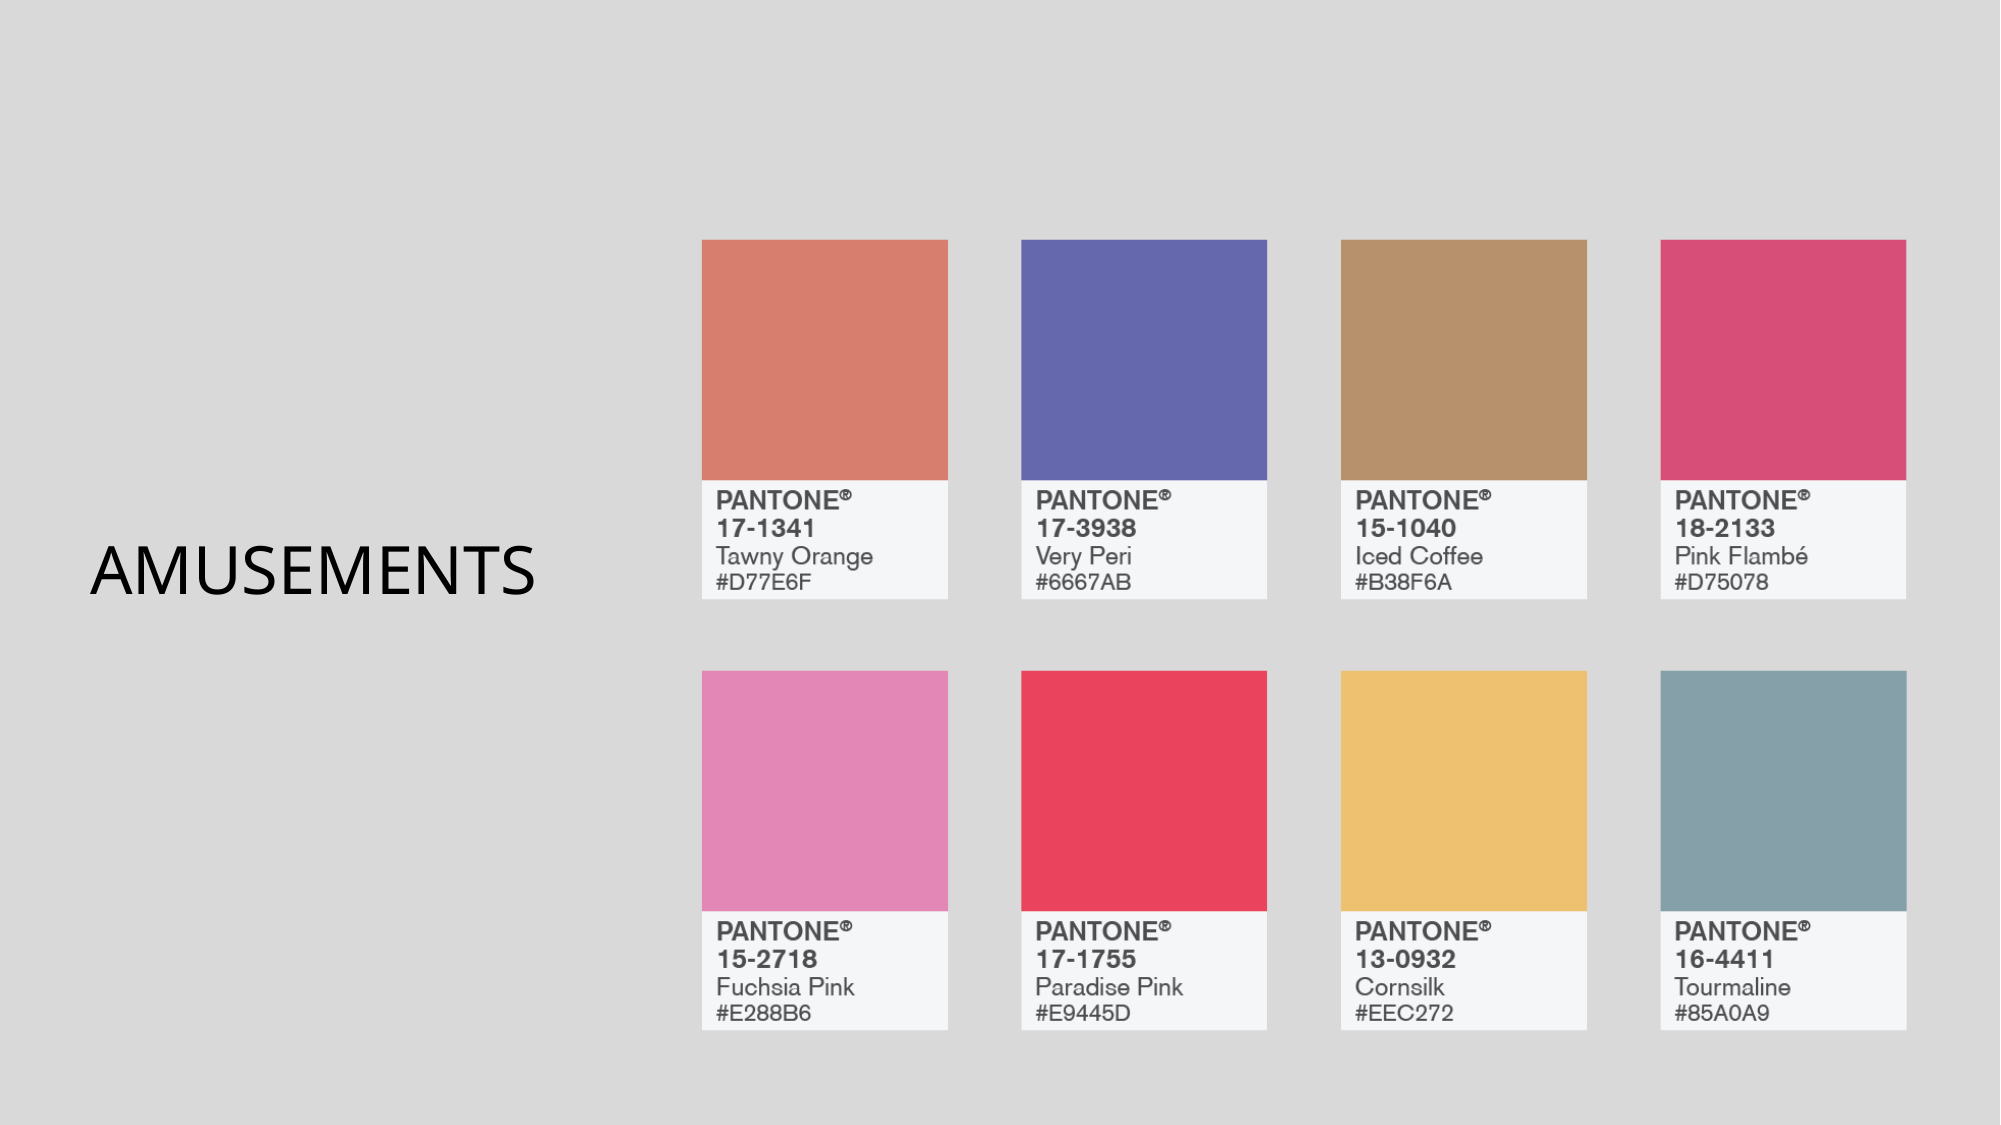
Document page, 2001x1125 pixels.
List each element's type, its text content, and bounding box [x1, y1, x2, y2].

title AMUSEMENTS [75, 421, 669, 616]
picture [701, 670, 949, 1031]
picture [1660, 239, 1907, 601]
picture [1341, 239, 1588, 601]
picture [1021, 239, 1268, 601]
picture [701, 239, 949, 601]
picture [1021, 670, 1268, 1031]
picture [1660, 670, 1907, 1031]
picture [1341, 670, 1588, 1031]
